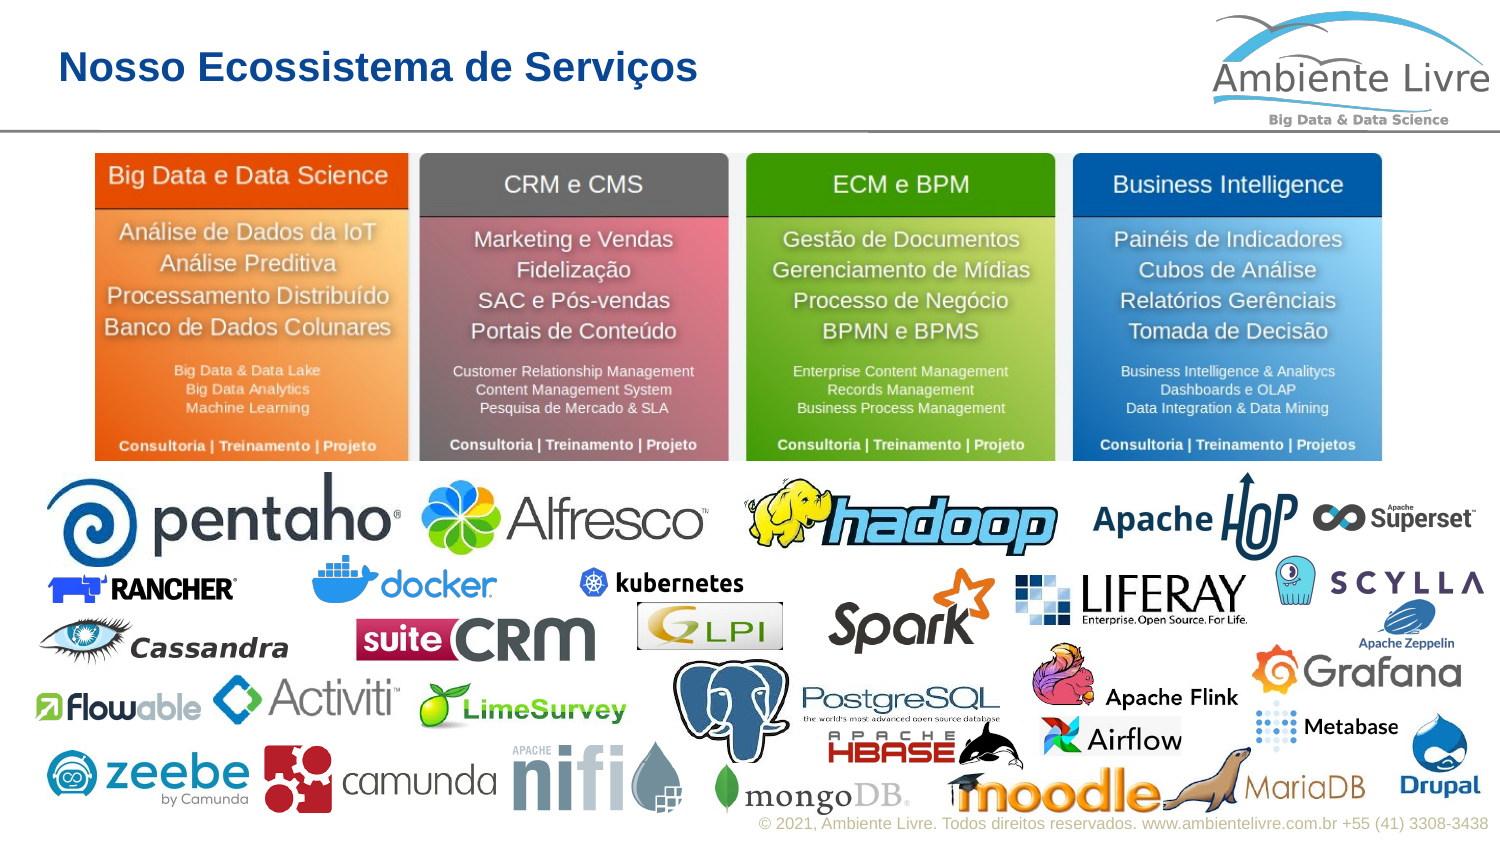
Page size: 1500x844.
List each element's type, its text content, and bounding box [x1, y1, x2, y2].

picture [826, 566, 996, 655]
picture [35, 614, 304, 667]
picture [578, 566, 744, 597]
picture [35, 693, 201, 721]
picture [47, 750, 249, 807]
picture [1311, 501, 1477, 532]
picture [229, 767, 244, 773]
picture [354, 617, 596, 662]
picture [212, 469, 1488, 815]
picture [47, 472, 709, 603]
picture [47, 574, 237, 603]
picture [637, 602, 783, 650]
picture [744, 478, 1058, 556]
picture [1212, 11, 1489, 127]
picture [95, 153, 1383, 461]
title Nosso Ecossistema de Serviços [43, 8, 1127, 129]
picture [47, 750, 71, 774]
